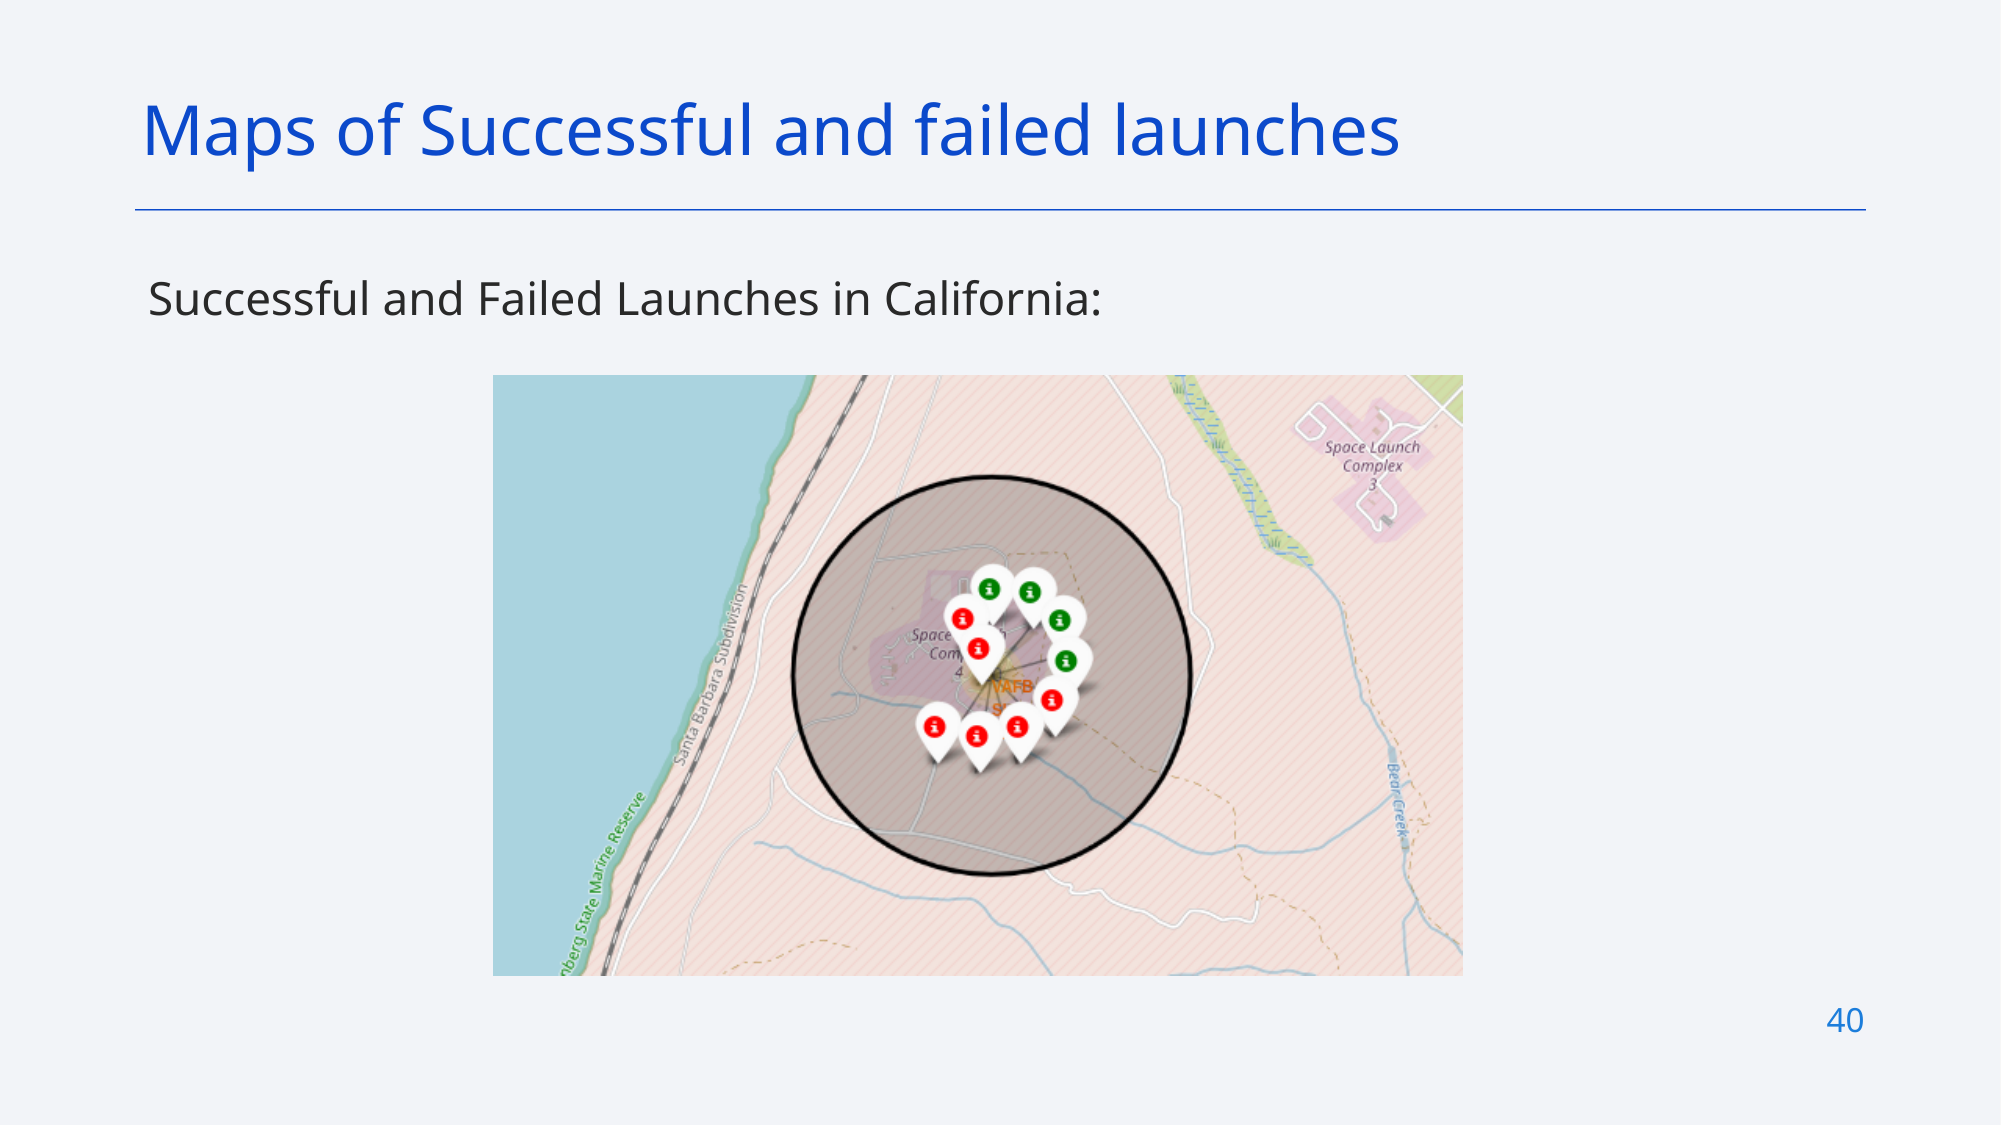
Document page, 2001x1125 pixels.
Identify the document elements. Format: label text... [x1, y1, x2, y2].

text_box Maps of Successful and failed launches [126, 88, 1852, 179]
picture [0, 0, 2001, 1125]
list Successful and Failed Launches in California: [133, 262, 1538, 377]
